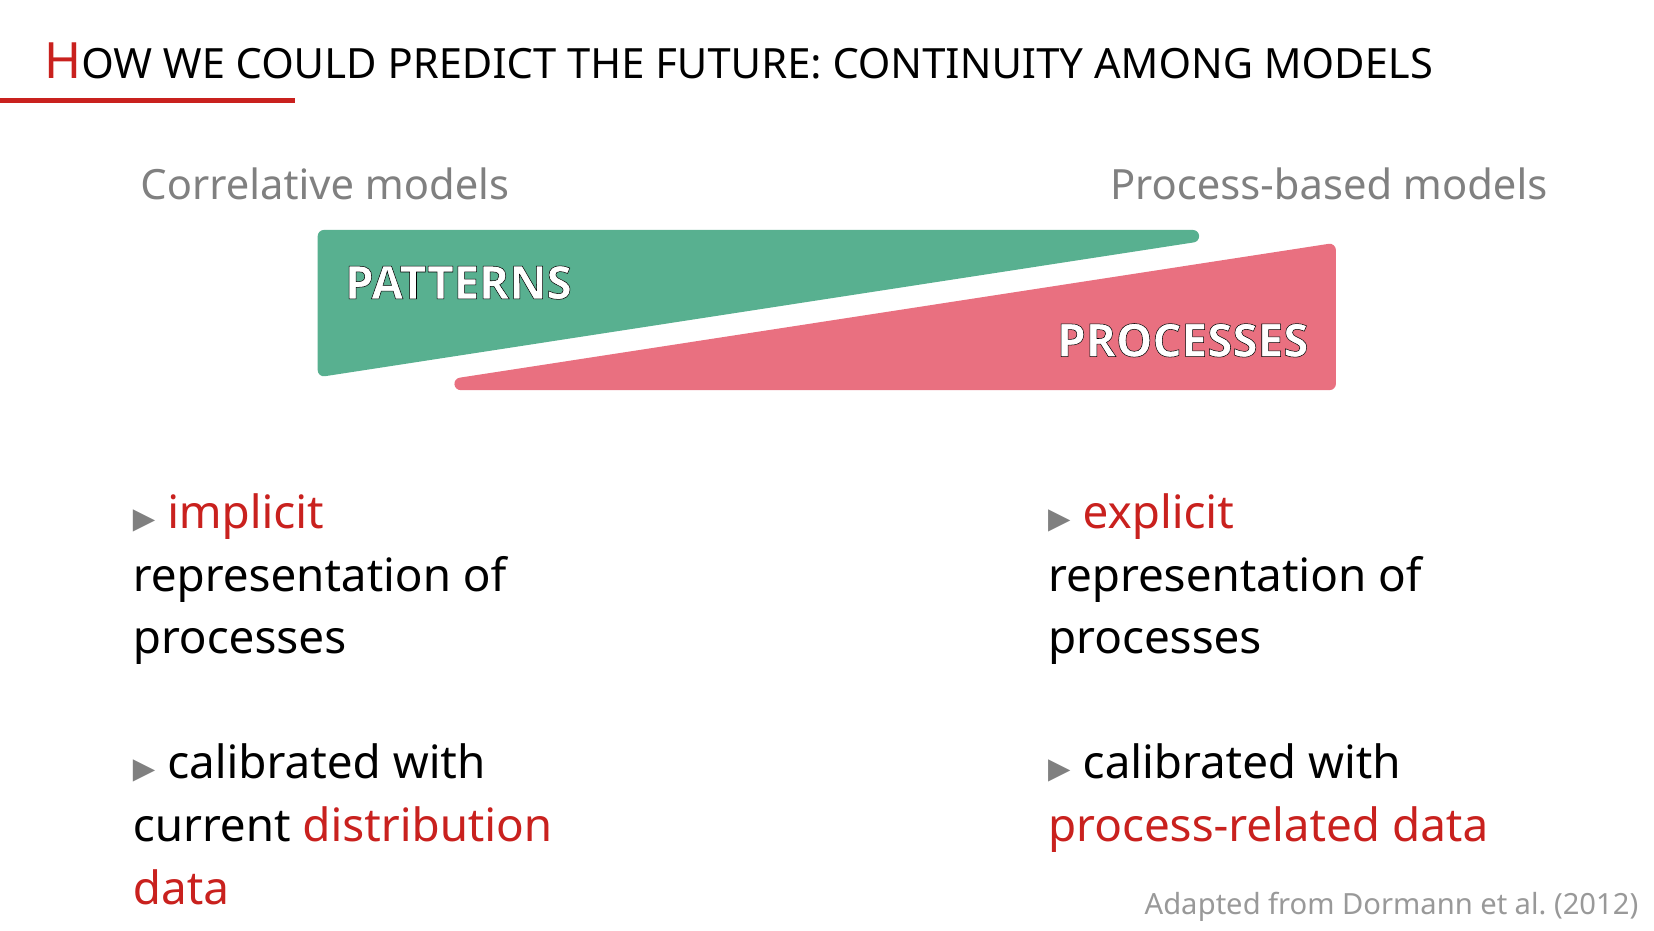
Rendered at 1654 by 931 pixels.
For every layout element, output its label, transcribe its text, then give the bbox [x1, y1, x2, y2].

text_box Correlative models [88, 147, 562, 220]
text_box ▶ implicit representation of processes ▶ calibrated with current distribution data [118, 472, 650, 800]
text_box PROCESSES [460, 250, 1330, 384]
text_box ▶ explicit representation of processes ▶ calibrated with process-related data [1033, 472, 1565, 800]
text_box PATTERNS [323, 236, 1193, 371]
text_box HOW WE COULD PREDICT THE FUTURE: CONTINUITY AMONG MODELS [29, 0, 1625, 119]
text_box Process-based models [1092, 147, 1565, 220]
text_box Adapted from Dormann et al. (2012) [826, 826, 1654, 931]
